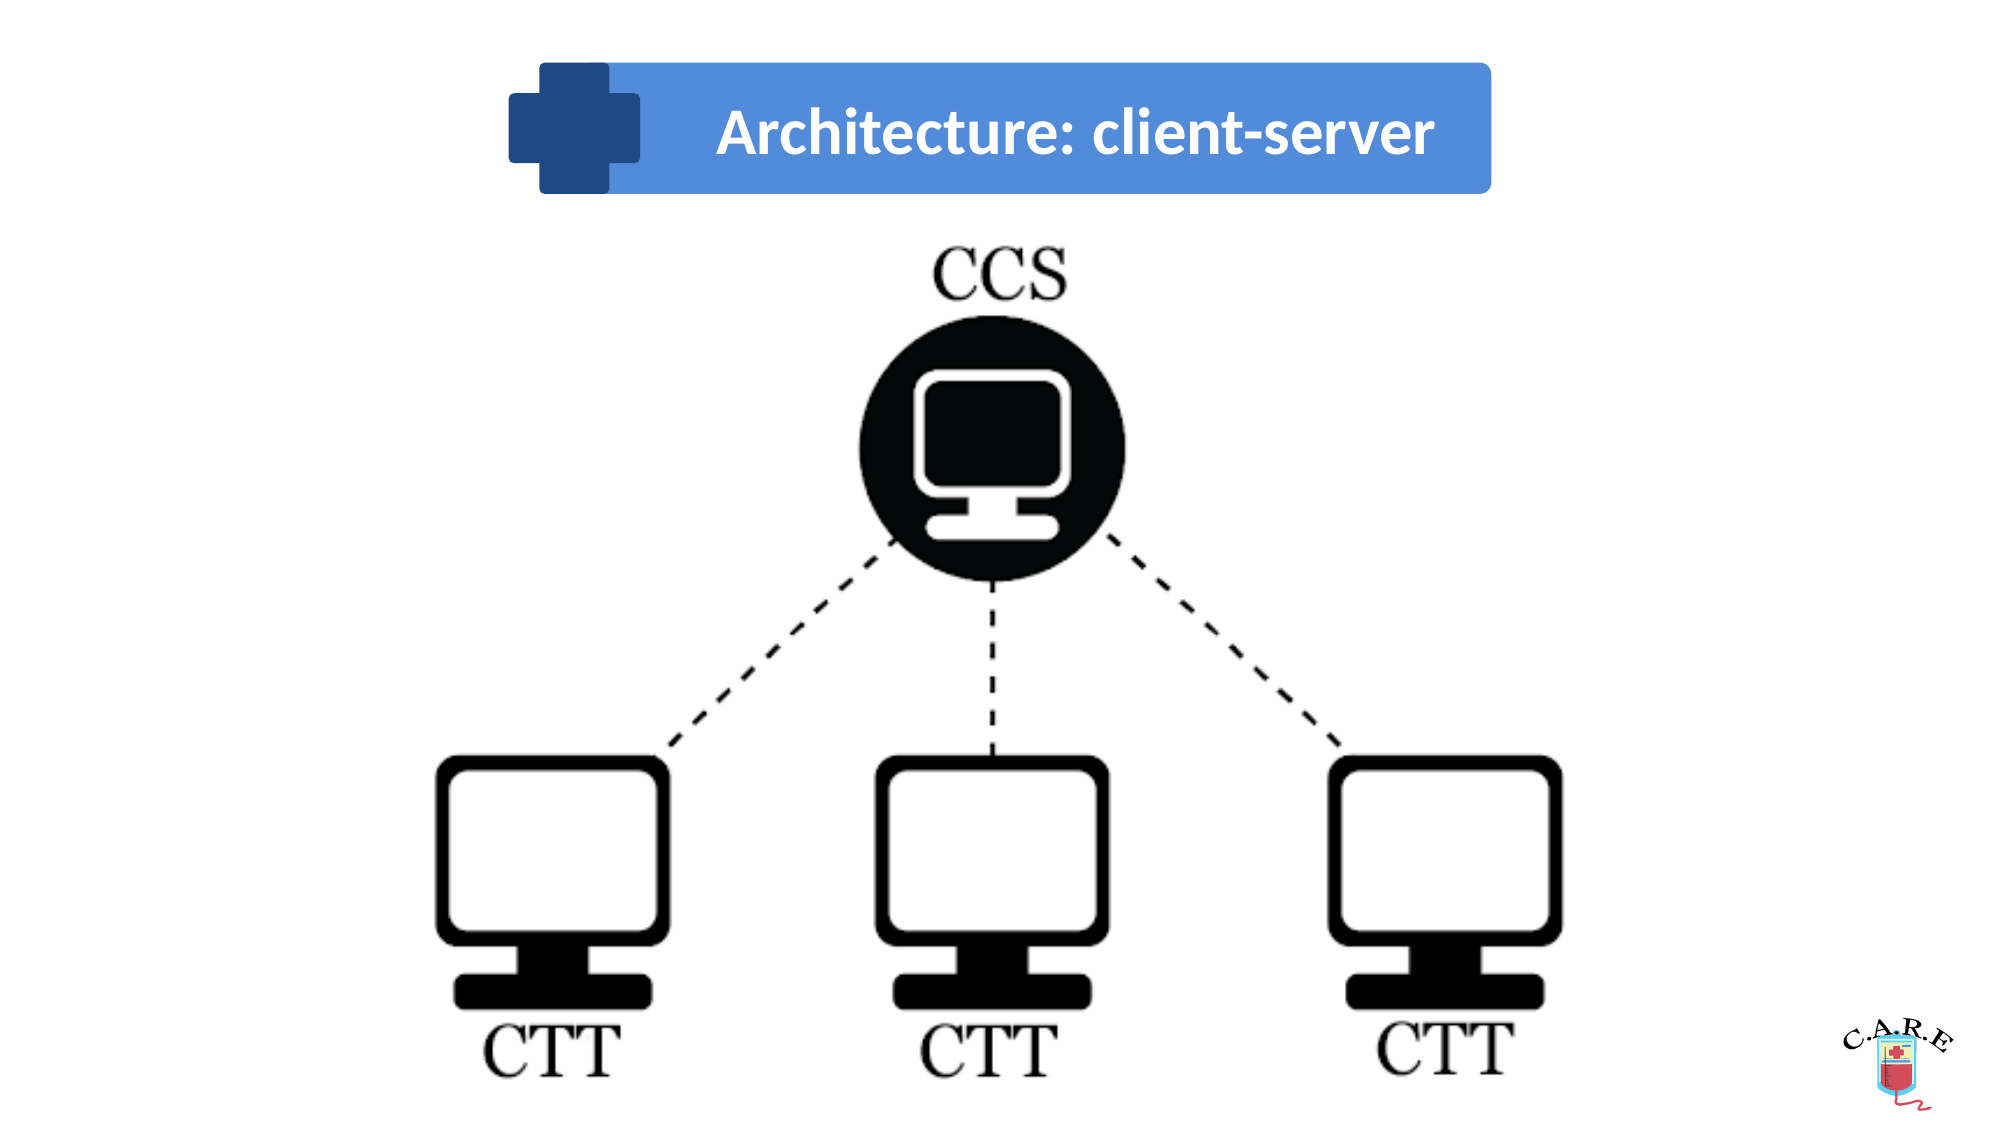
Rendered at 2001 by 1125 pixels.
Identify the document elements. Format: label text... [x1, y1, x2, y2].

picture [1797, 1015, 2000, 1125]
text_box [508, 62, 1492, 194]
text_box Architecture: client-server [678, 80, 1476, 176]
picture [405, 242, 1595, 1096]
